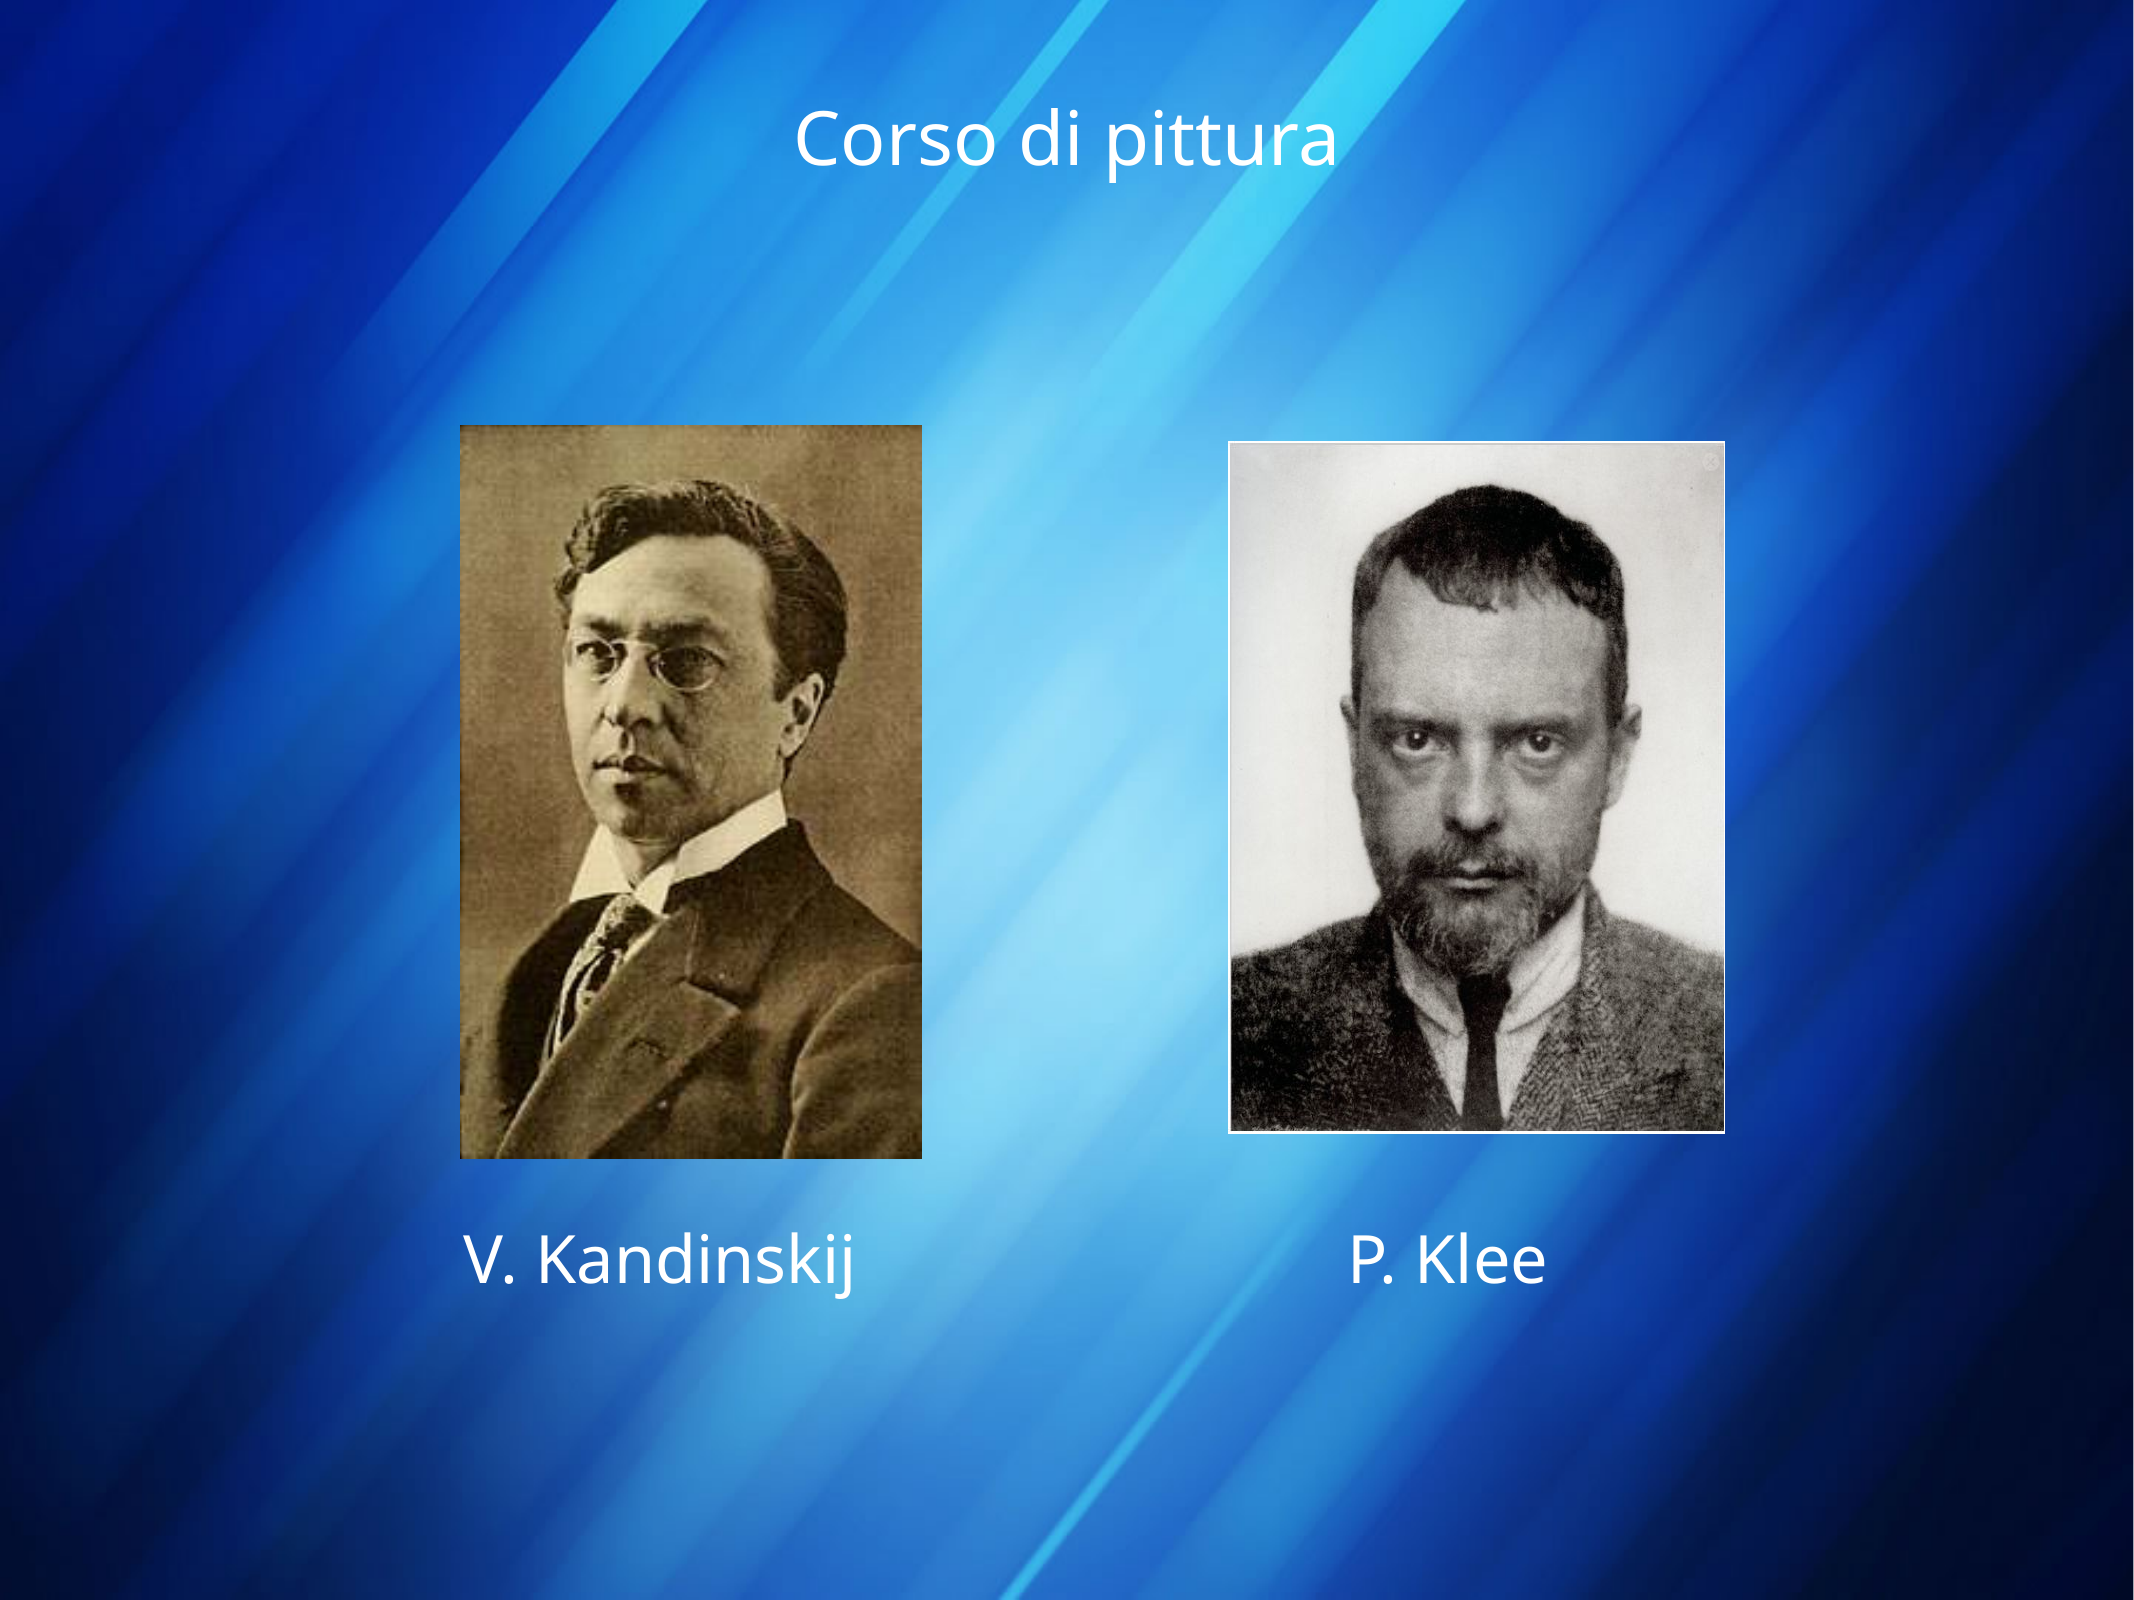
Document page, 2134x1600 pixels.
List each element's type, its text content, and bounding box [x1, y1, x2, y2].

text_box V. Kandinskij [448, 1204, 945, 1294]
text_box P. Klee [1332, 1204, 1619, 1294]
text_box Corso di pittura [785, 82, 1350, 190]
picture [0, 0, 2134, 1600]
